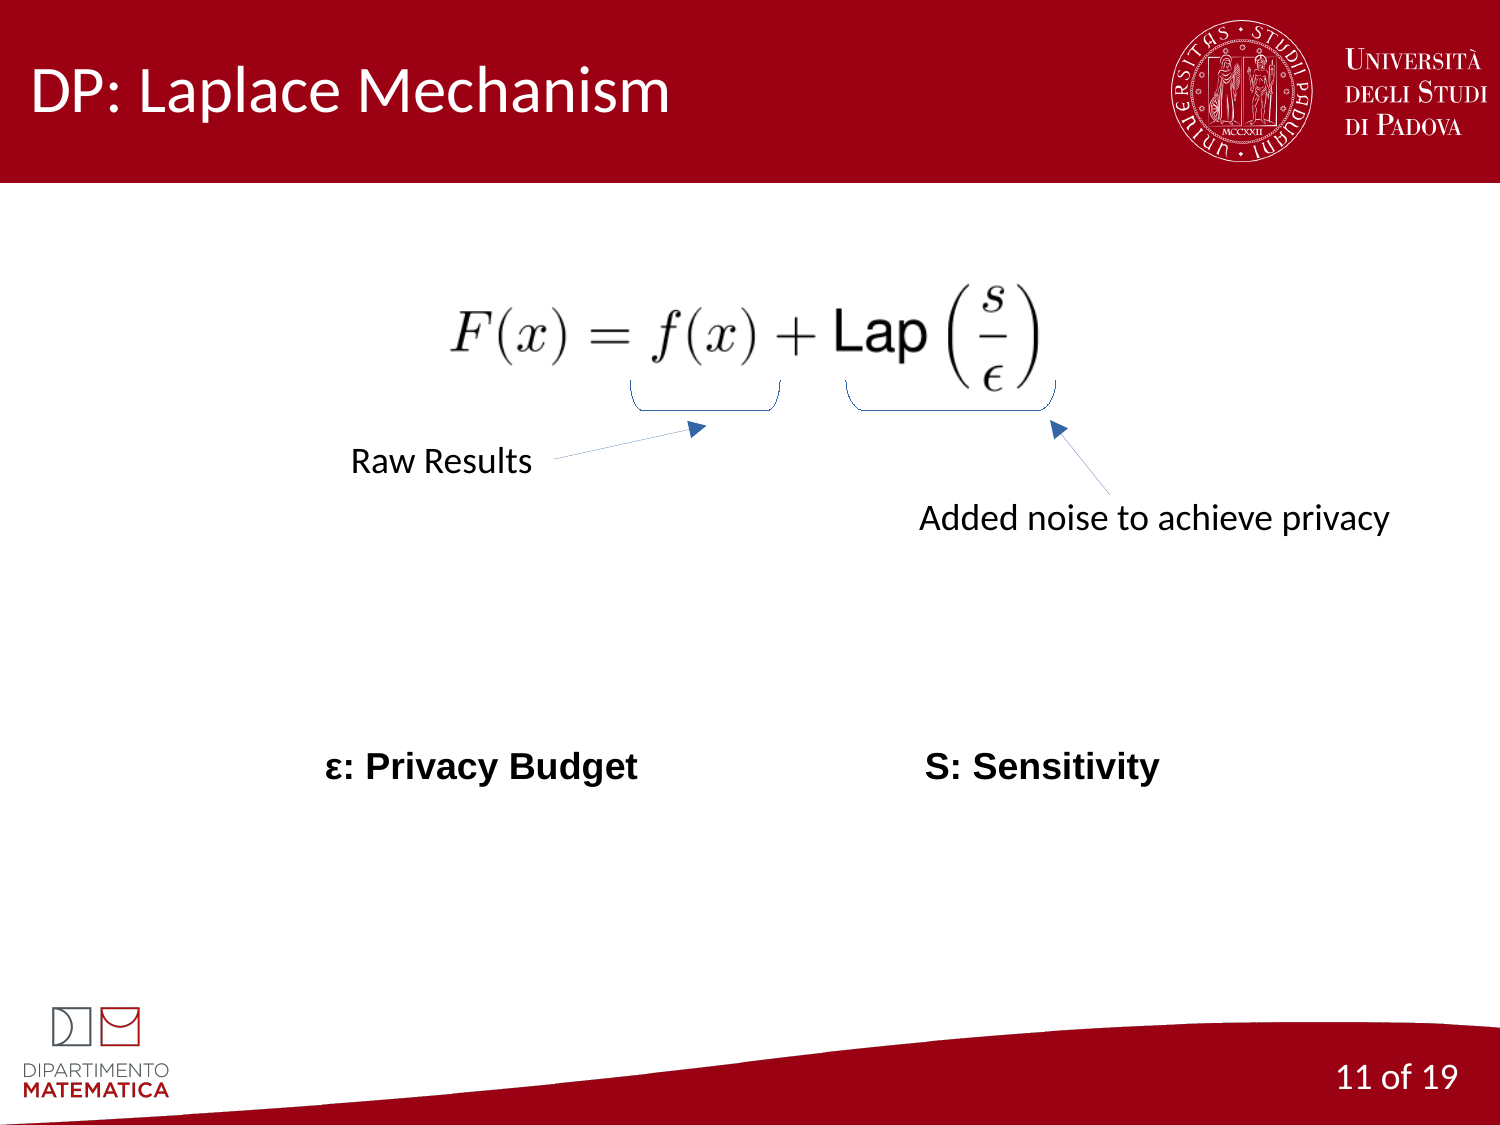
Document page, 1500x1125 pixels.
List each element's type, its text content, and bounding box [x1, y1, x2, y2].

picture [1171, 20, 1487, 162]
picture [0, 1007, 1500, 1125]
text_box ε: Privacy Budget S: Sensitivity [30, 738, 1456, 796]
title DP: Laplace Mechanism [0, 0, 1159, 183]
picture [408, 271, 1073, 409]
text_box Added noise to achieve privacy [870, 495, 1441, 548]
text_box Raw Results [314, 438, 570, 491]
slide_number <number> of 19 [1136, 1044, 1474, 1104]
